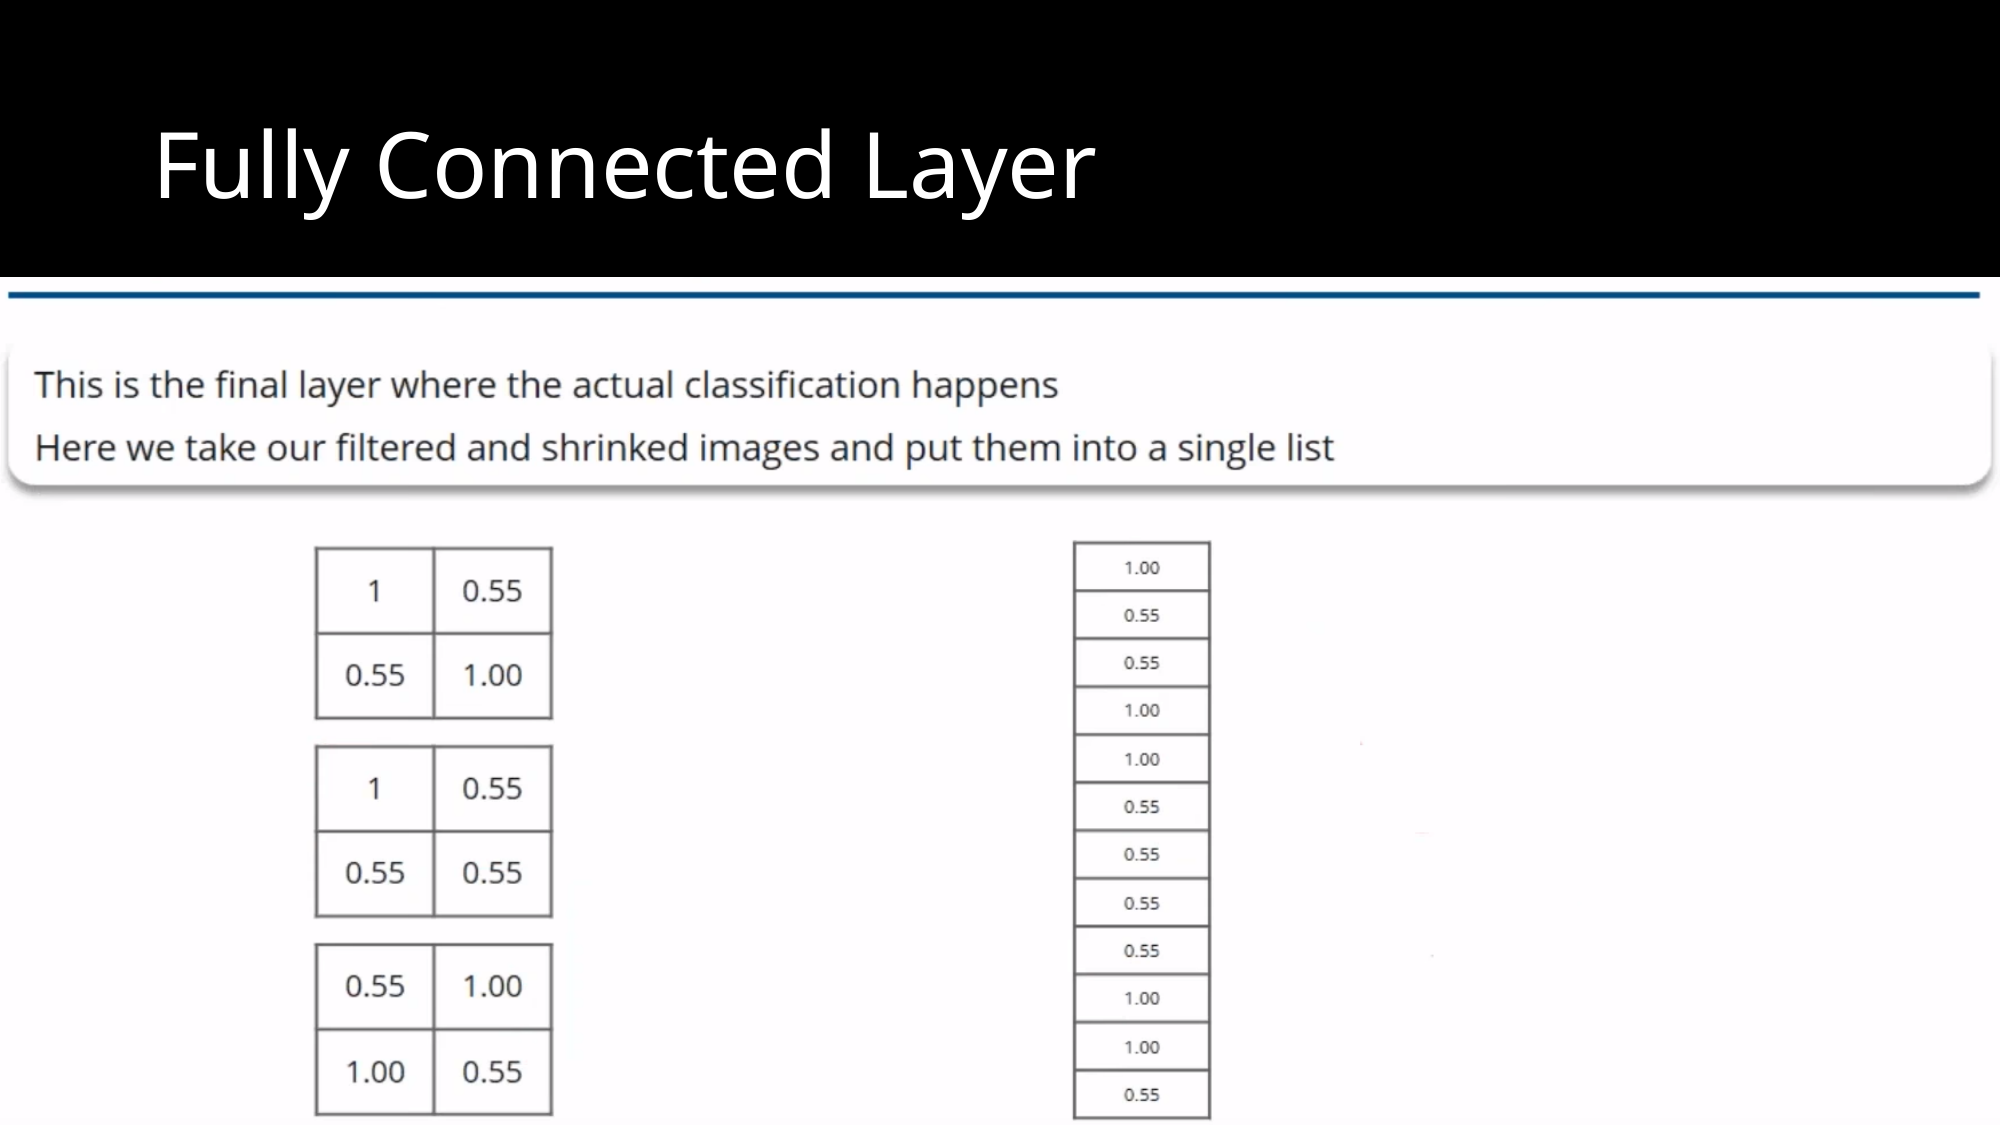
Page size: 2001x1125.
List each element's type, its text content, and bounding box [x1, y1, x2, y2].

text_box Fully Connected Layer [137, 59, 1863, 278]
picture [0, 277, 2000, 1125]
